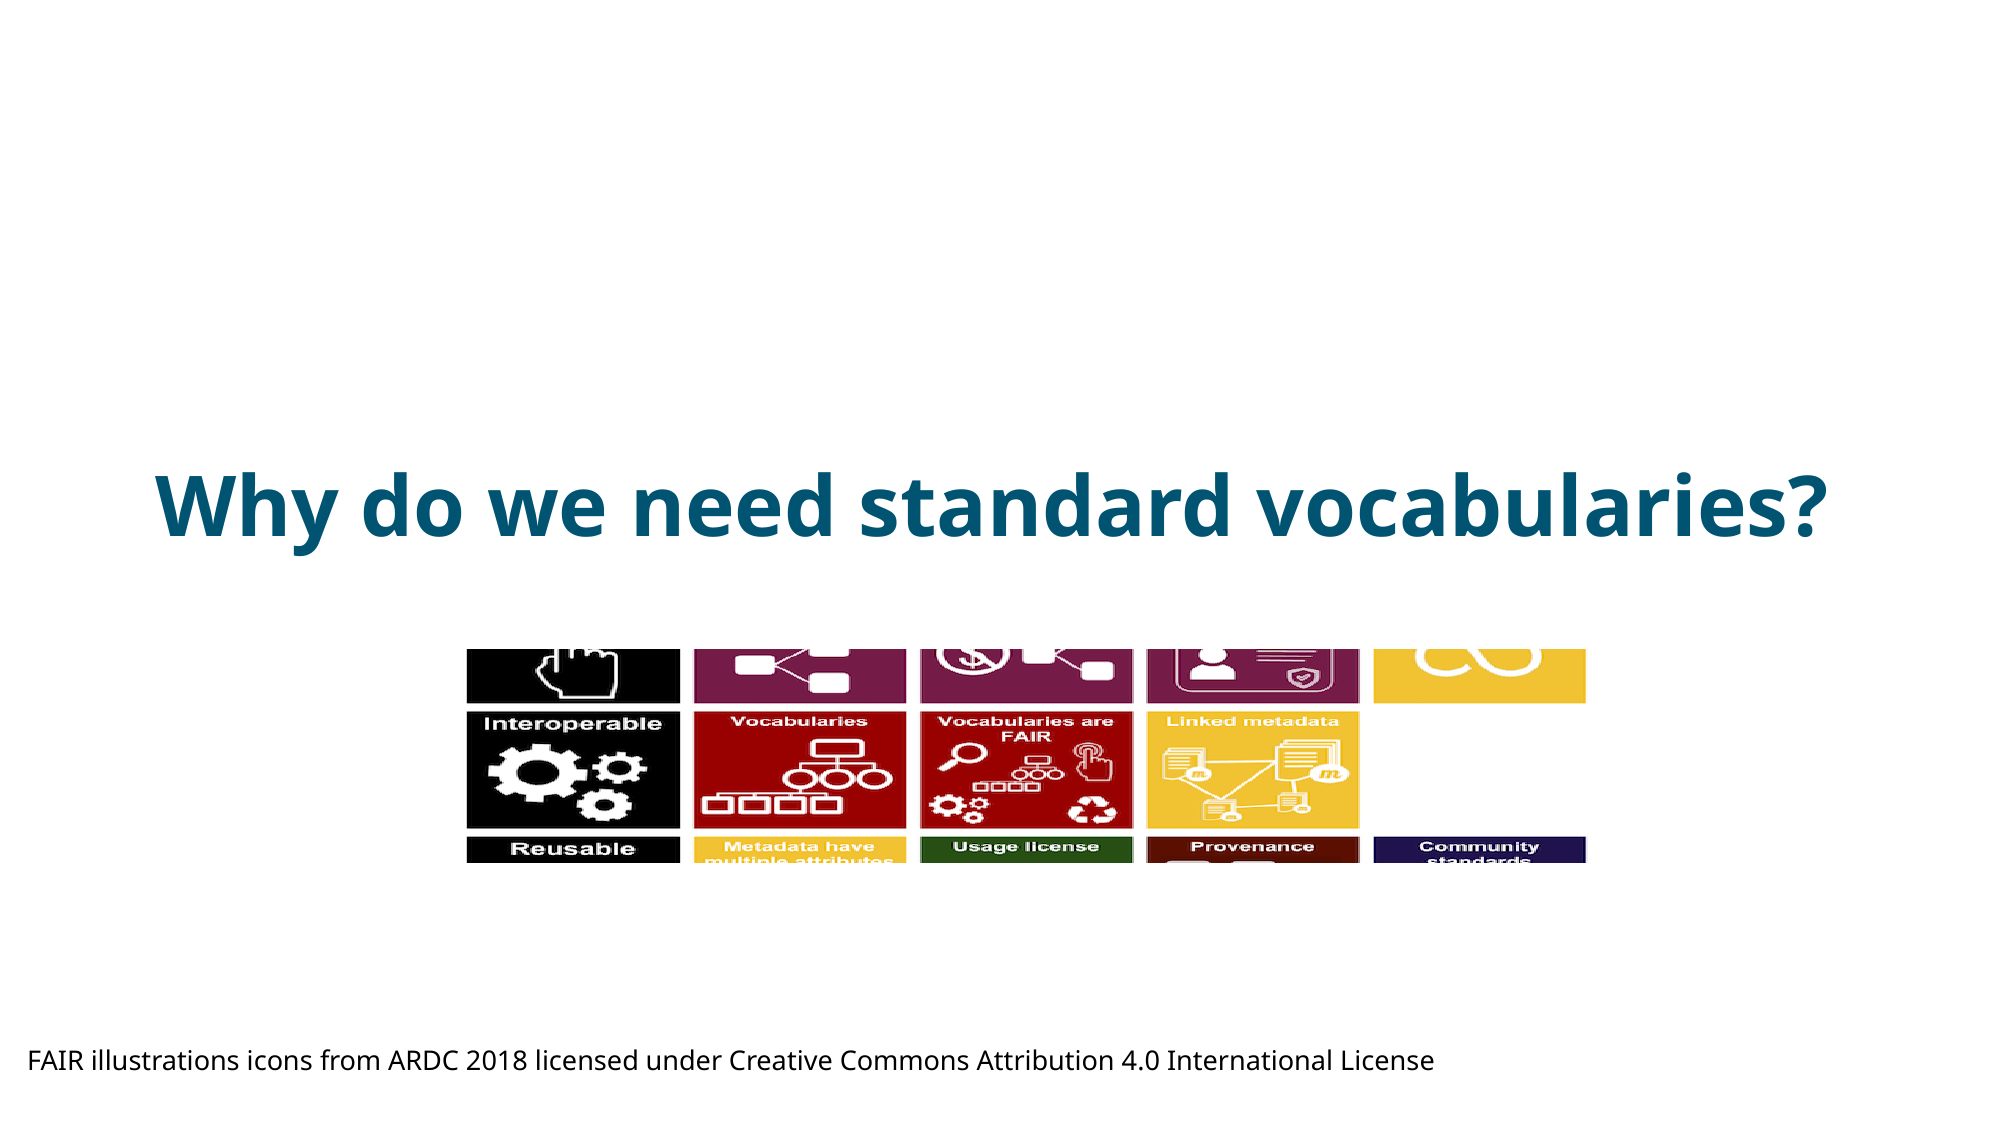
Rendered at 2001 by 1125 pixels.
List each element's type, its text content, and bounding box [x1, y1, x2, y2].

text_box FAIR illustrations icons from ARDC 2018 licensed under Creative Commons Attribution 4.0 International License [12, 1028, 1548, 1125]
picture [460, 649, 1611, 863]
title Why do we need standard vocabularies? [141, 419, 1842, 601]
